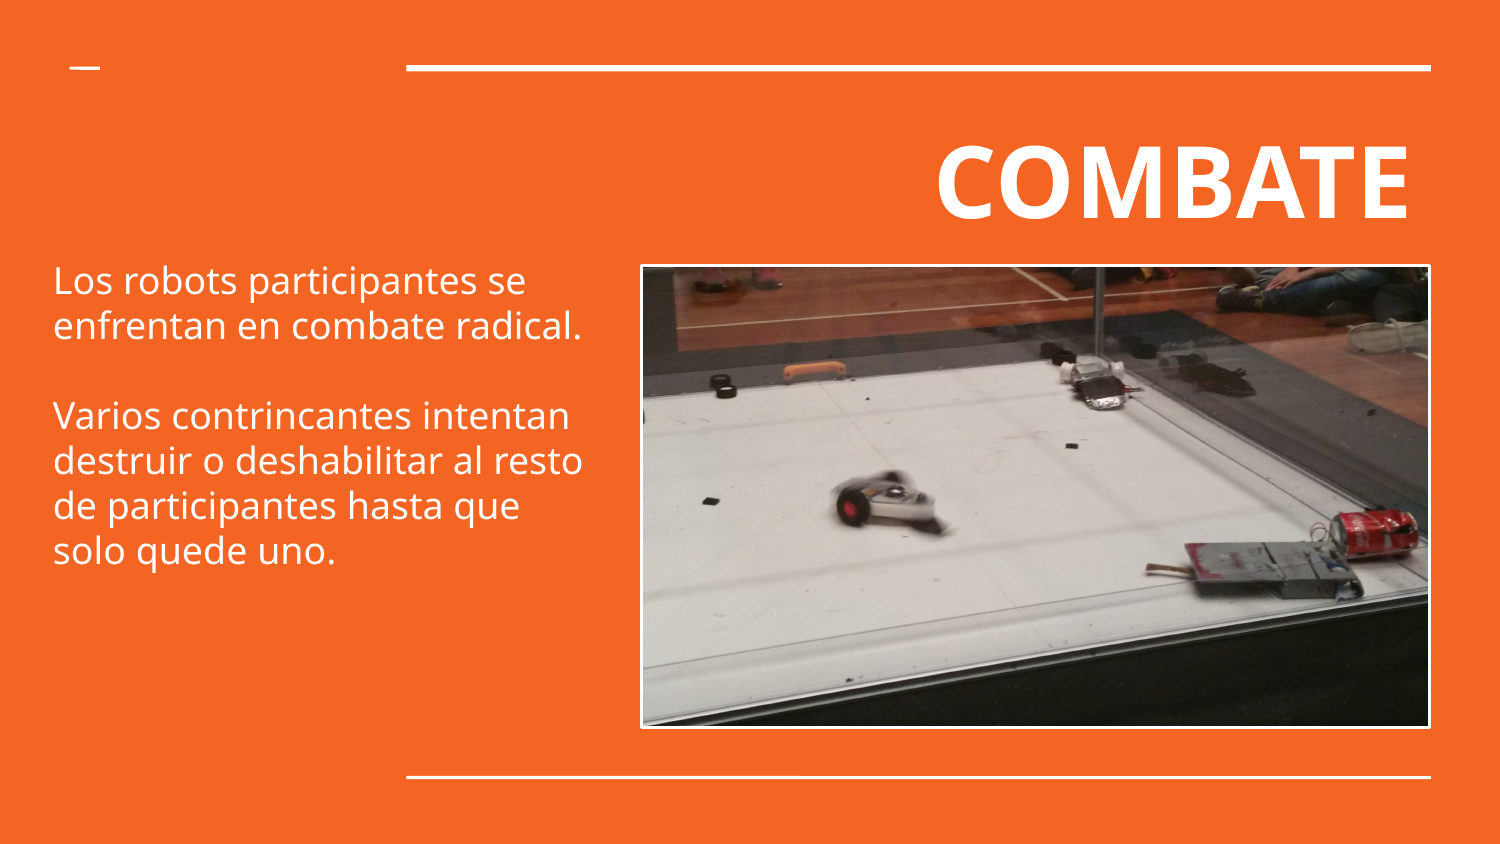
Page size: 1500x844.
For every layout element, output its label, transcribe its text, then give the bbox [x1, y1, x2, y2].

title COMBATE [389, 103, 1428, 243]
subtitle Los robots participantes se enfrentan en combate radical. Varios contrincantes intentan destruir o deshabilitar al resto de participantes hasta que solo quede uno. [37, 196, 606, 714]
picture [643, 267, 1428, 726]
